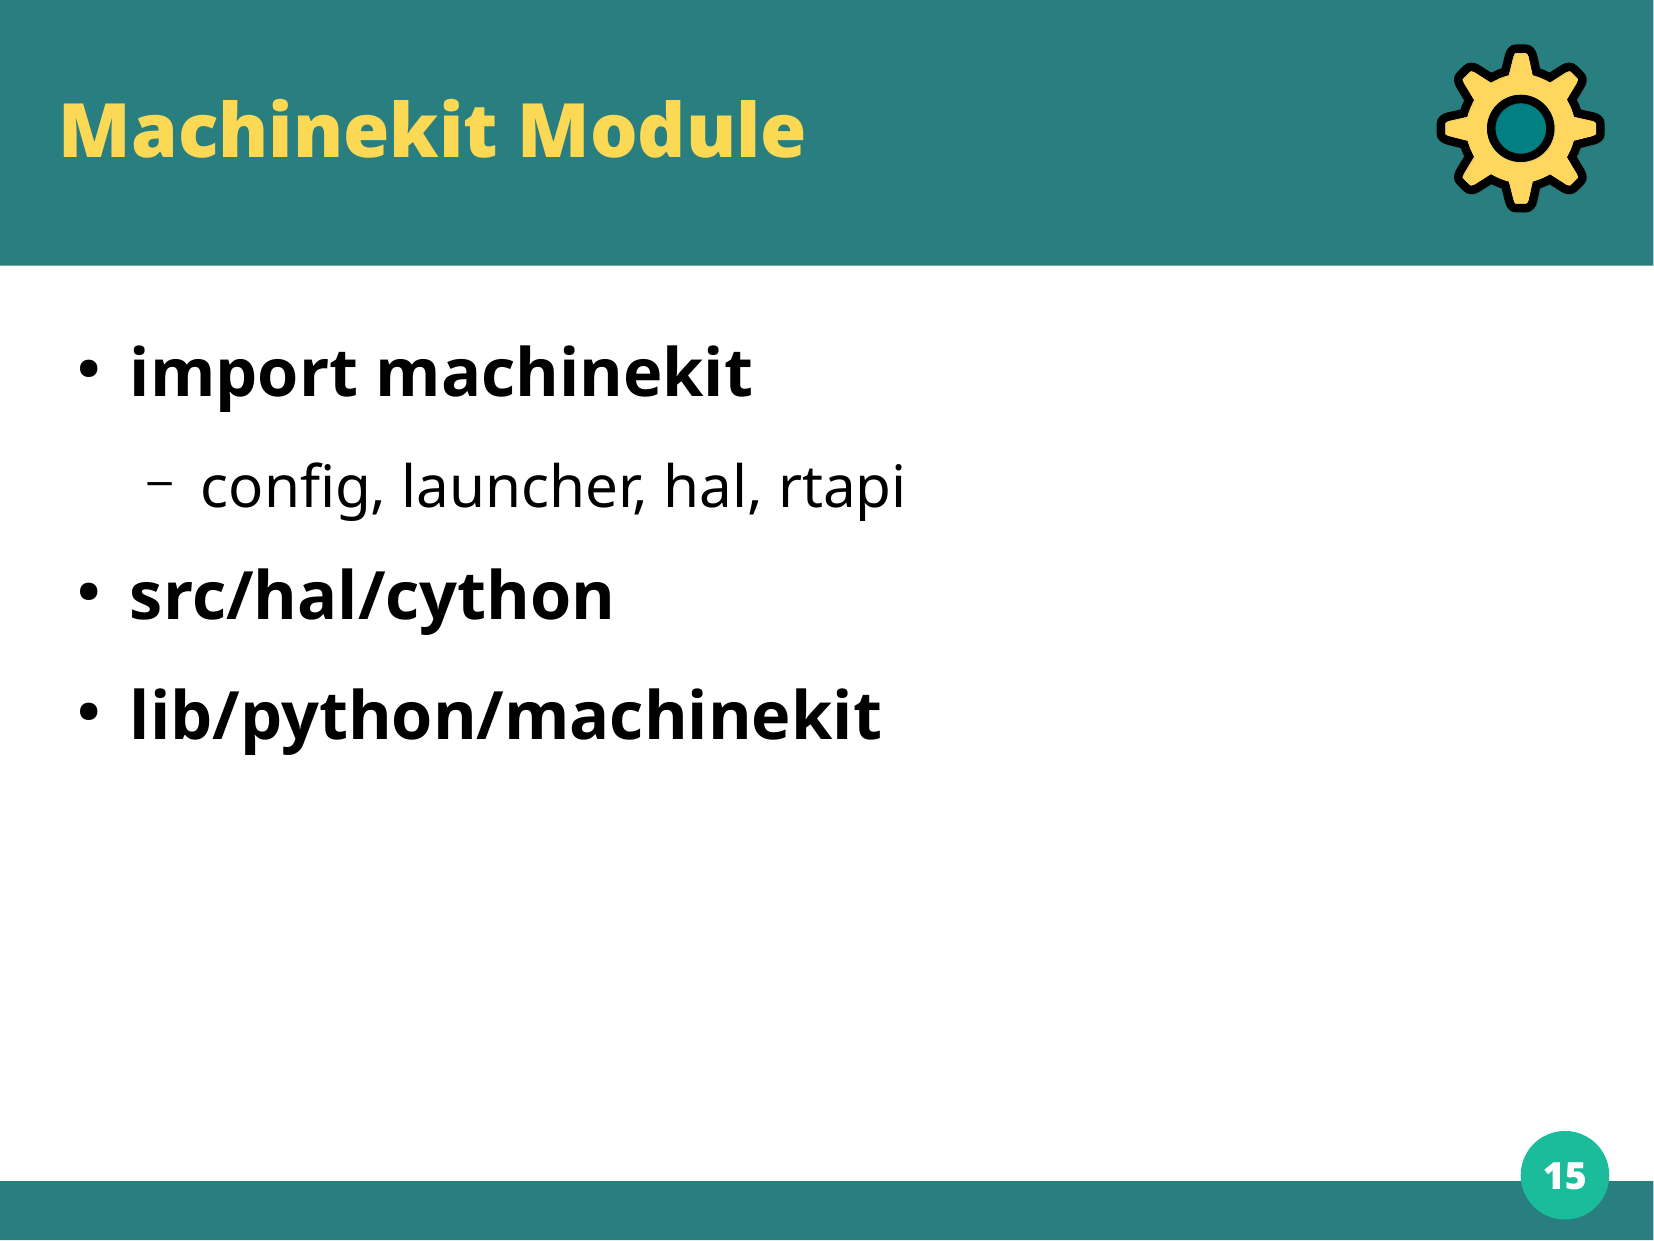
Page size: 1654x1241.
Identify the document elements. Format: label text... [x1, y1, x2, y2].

list import machinekit config, launcher, hal, rtapi src/hal/cython lib/python/machinekit [59, 324, 1595, 1152]
title Machinekit Module [59, 49, 1595, 207]
